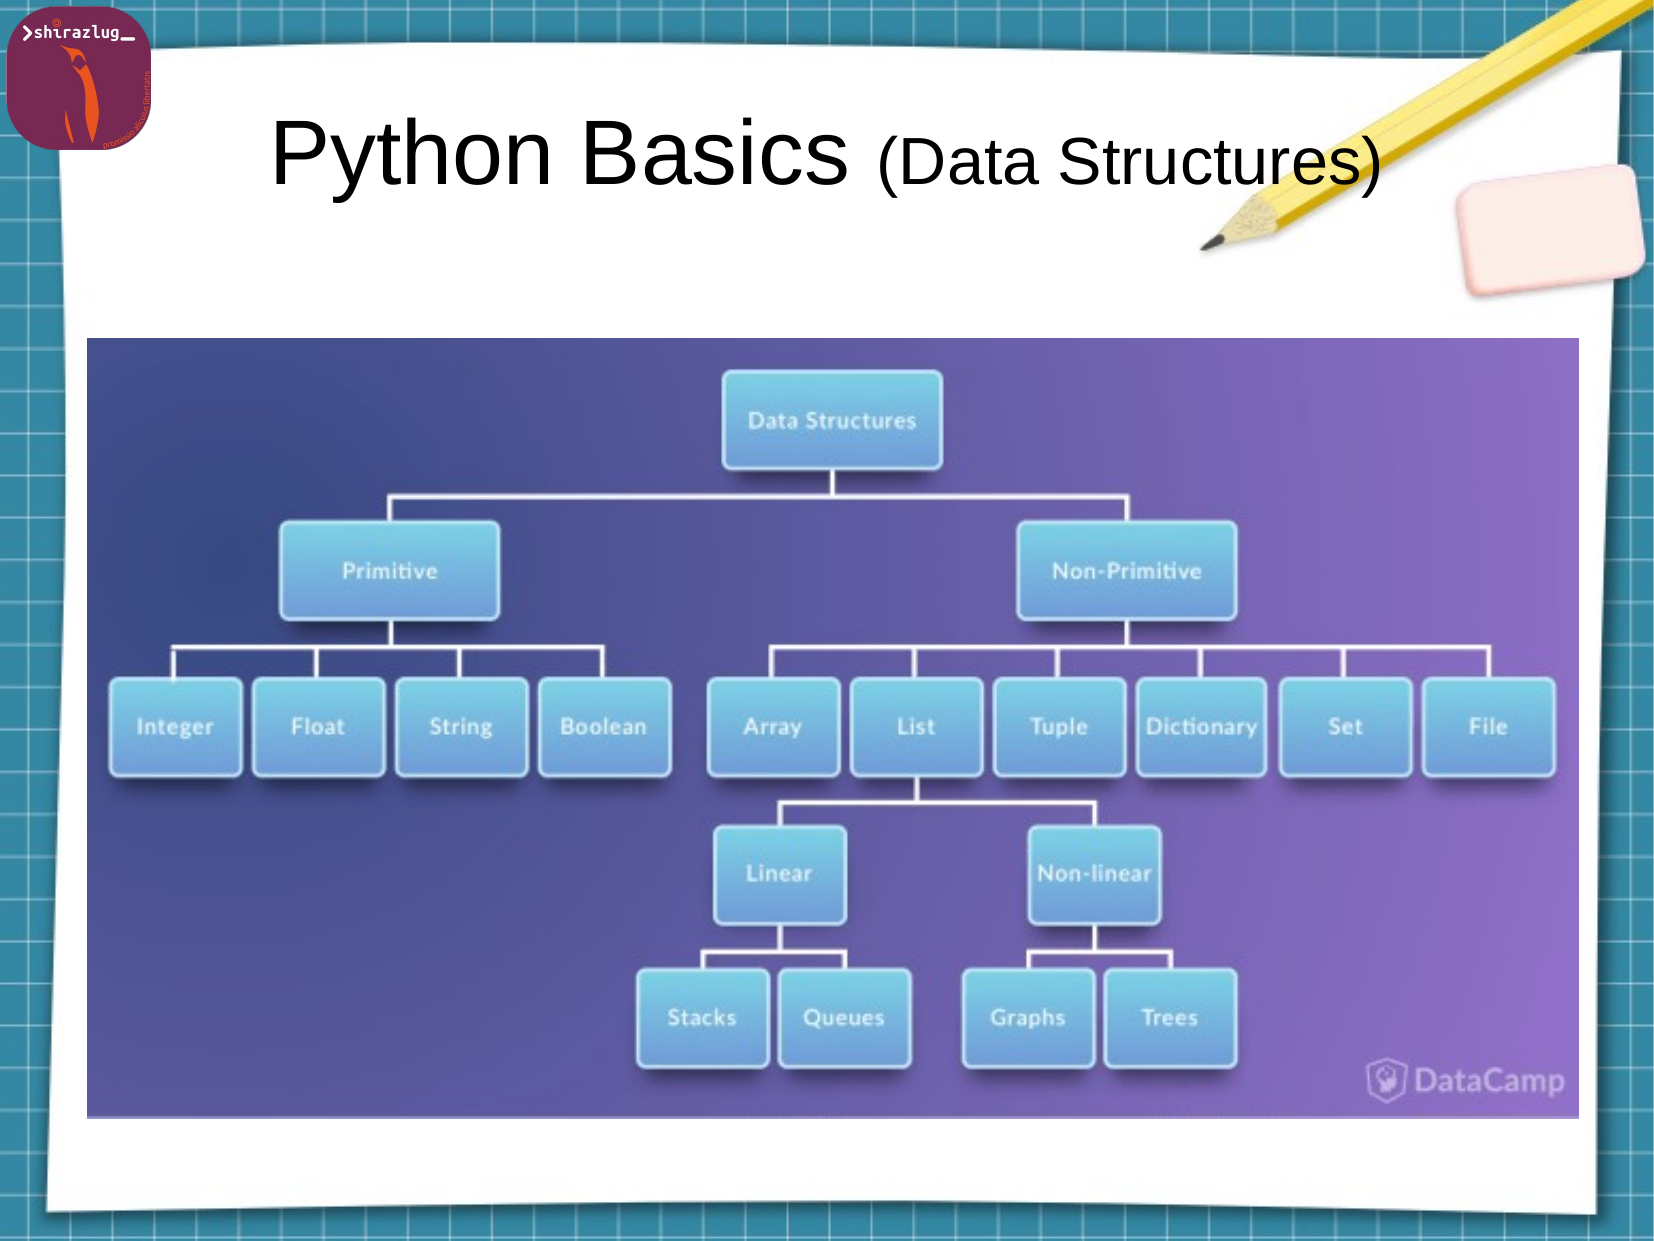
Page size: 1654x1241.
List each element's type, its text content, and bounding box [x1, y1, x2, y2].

title Python Basics (Data Structures) [82, 49, 1571, 257]
picture [0, 0, 1654, 1241]
